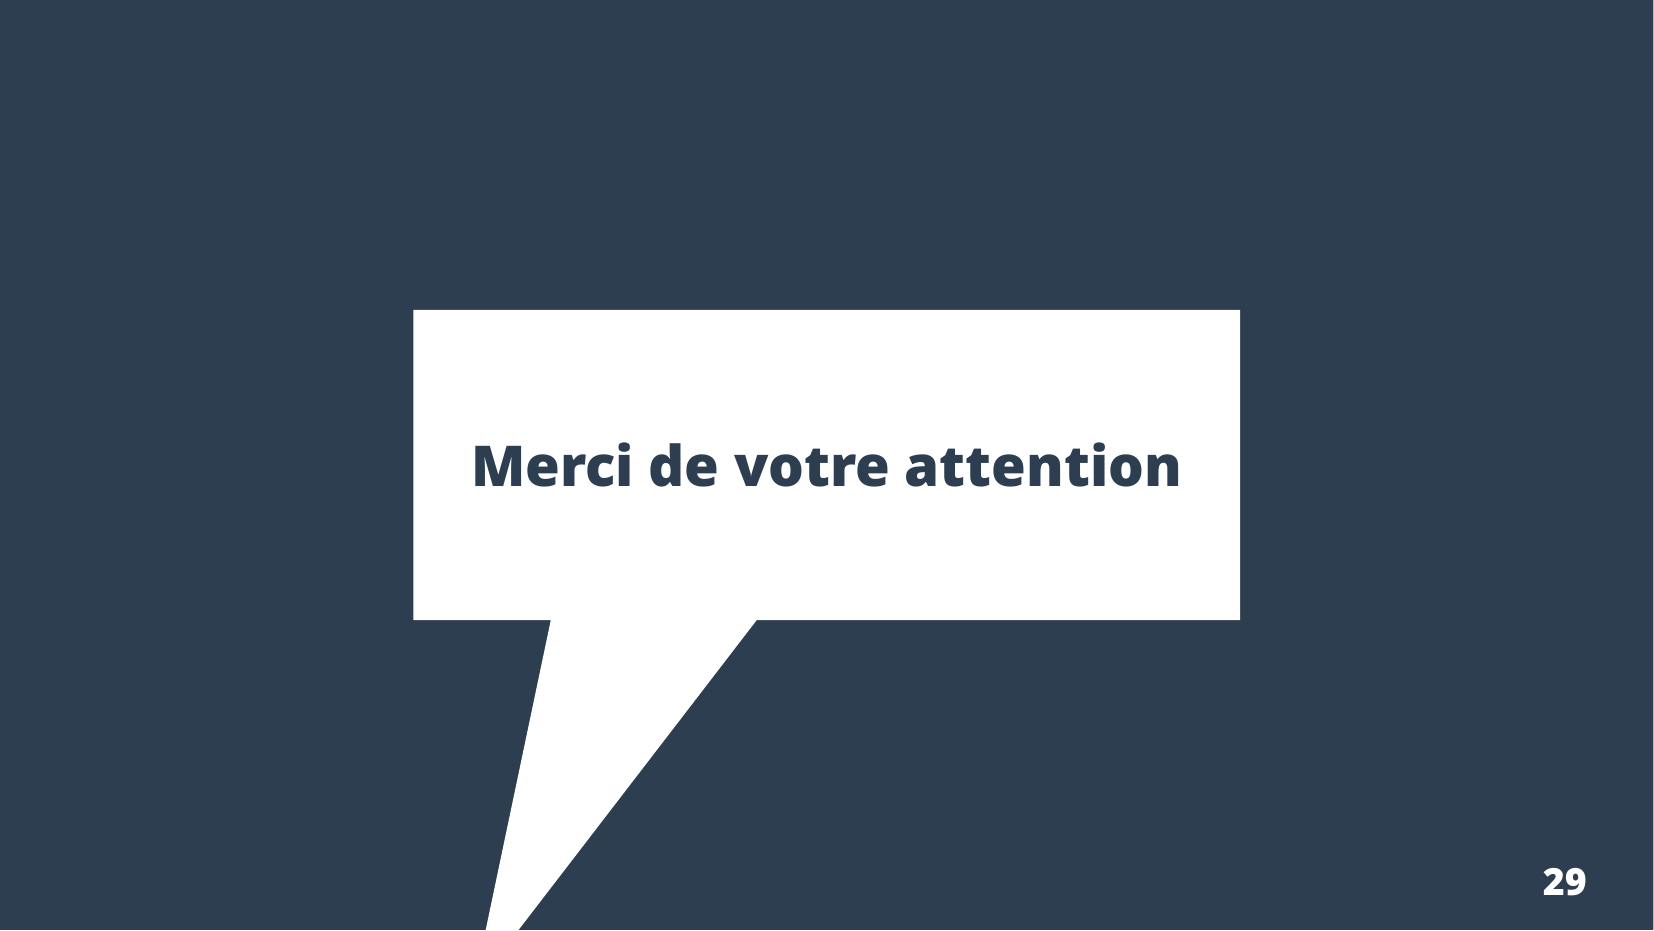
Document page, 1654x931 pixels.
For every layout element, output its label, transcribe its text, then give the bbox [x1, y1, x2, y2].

title Merci de votre attention [442, 332, 1211, 598]
